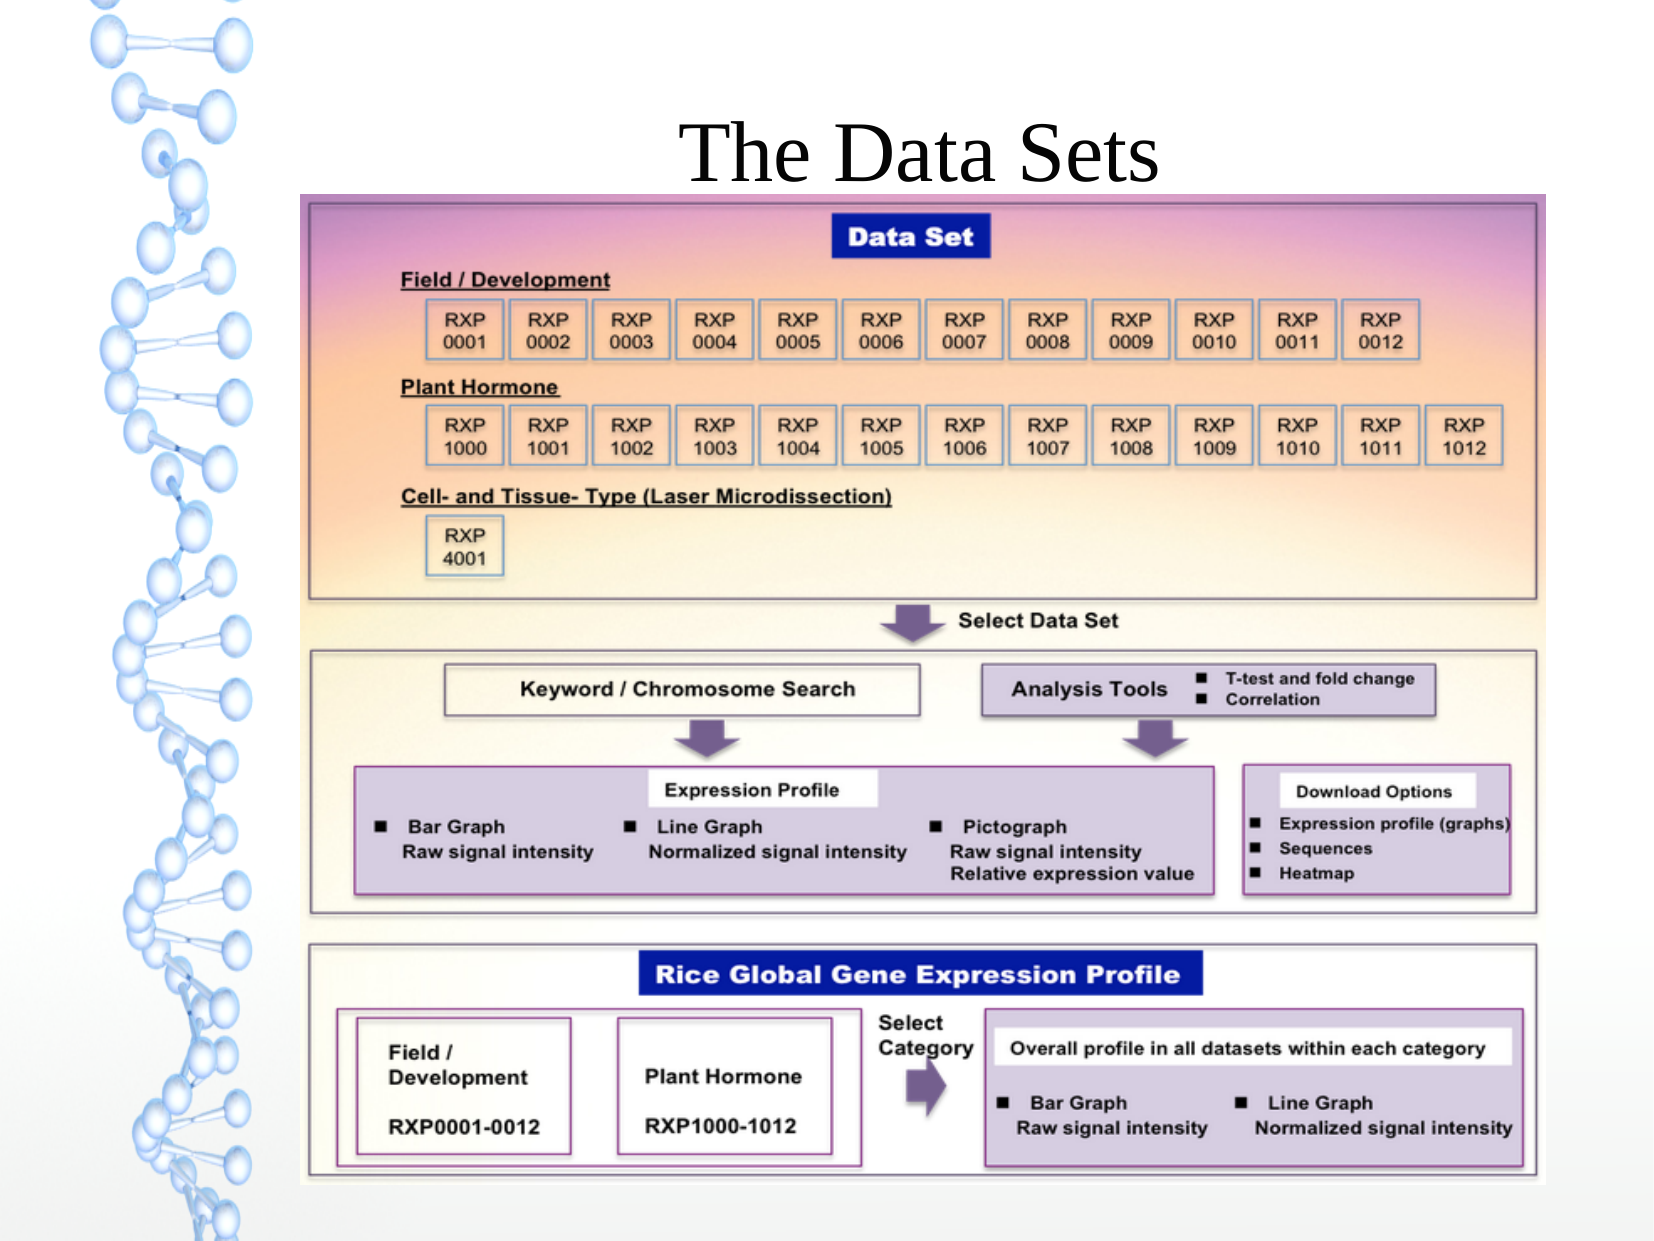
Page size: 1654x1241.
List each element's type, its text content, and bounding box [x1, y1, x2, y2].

title The Data Sets [269, 49, 1571, 257]
picture [0, 0, 1654, 1241]
